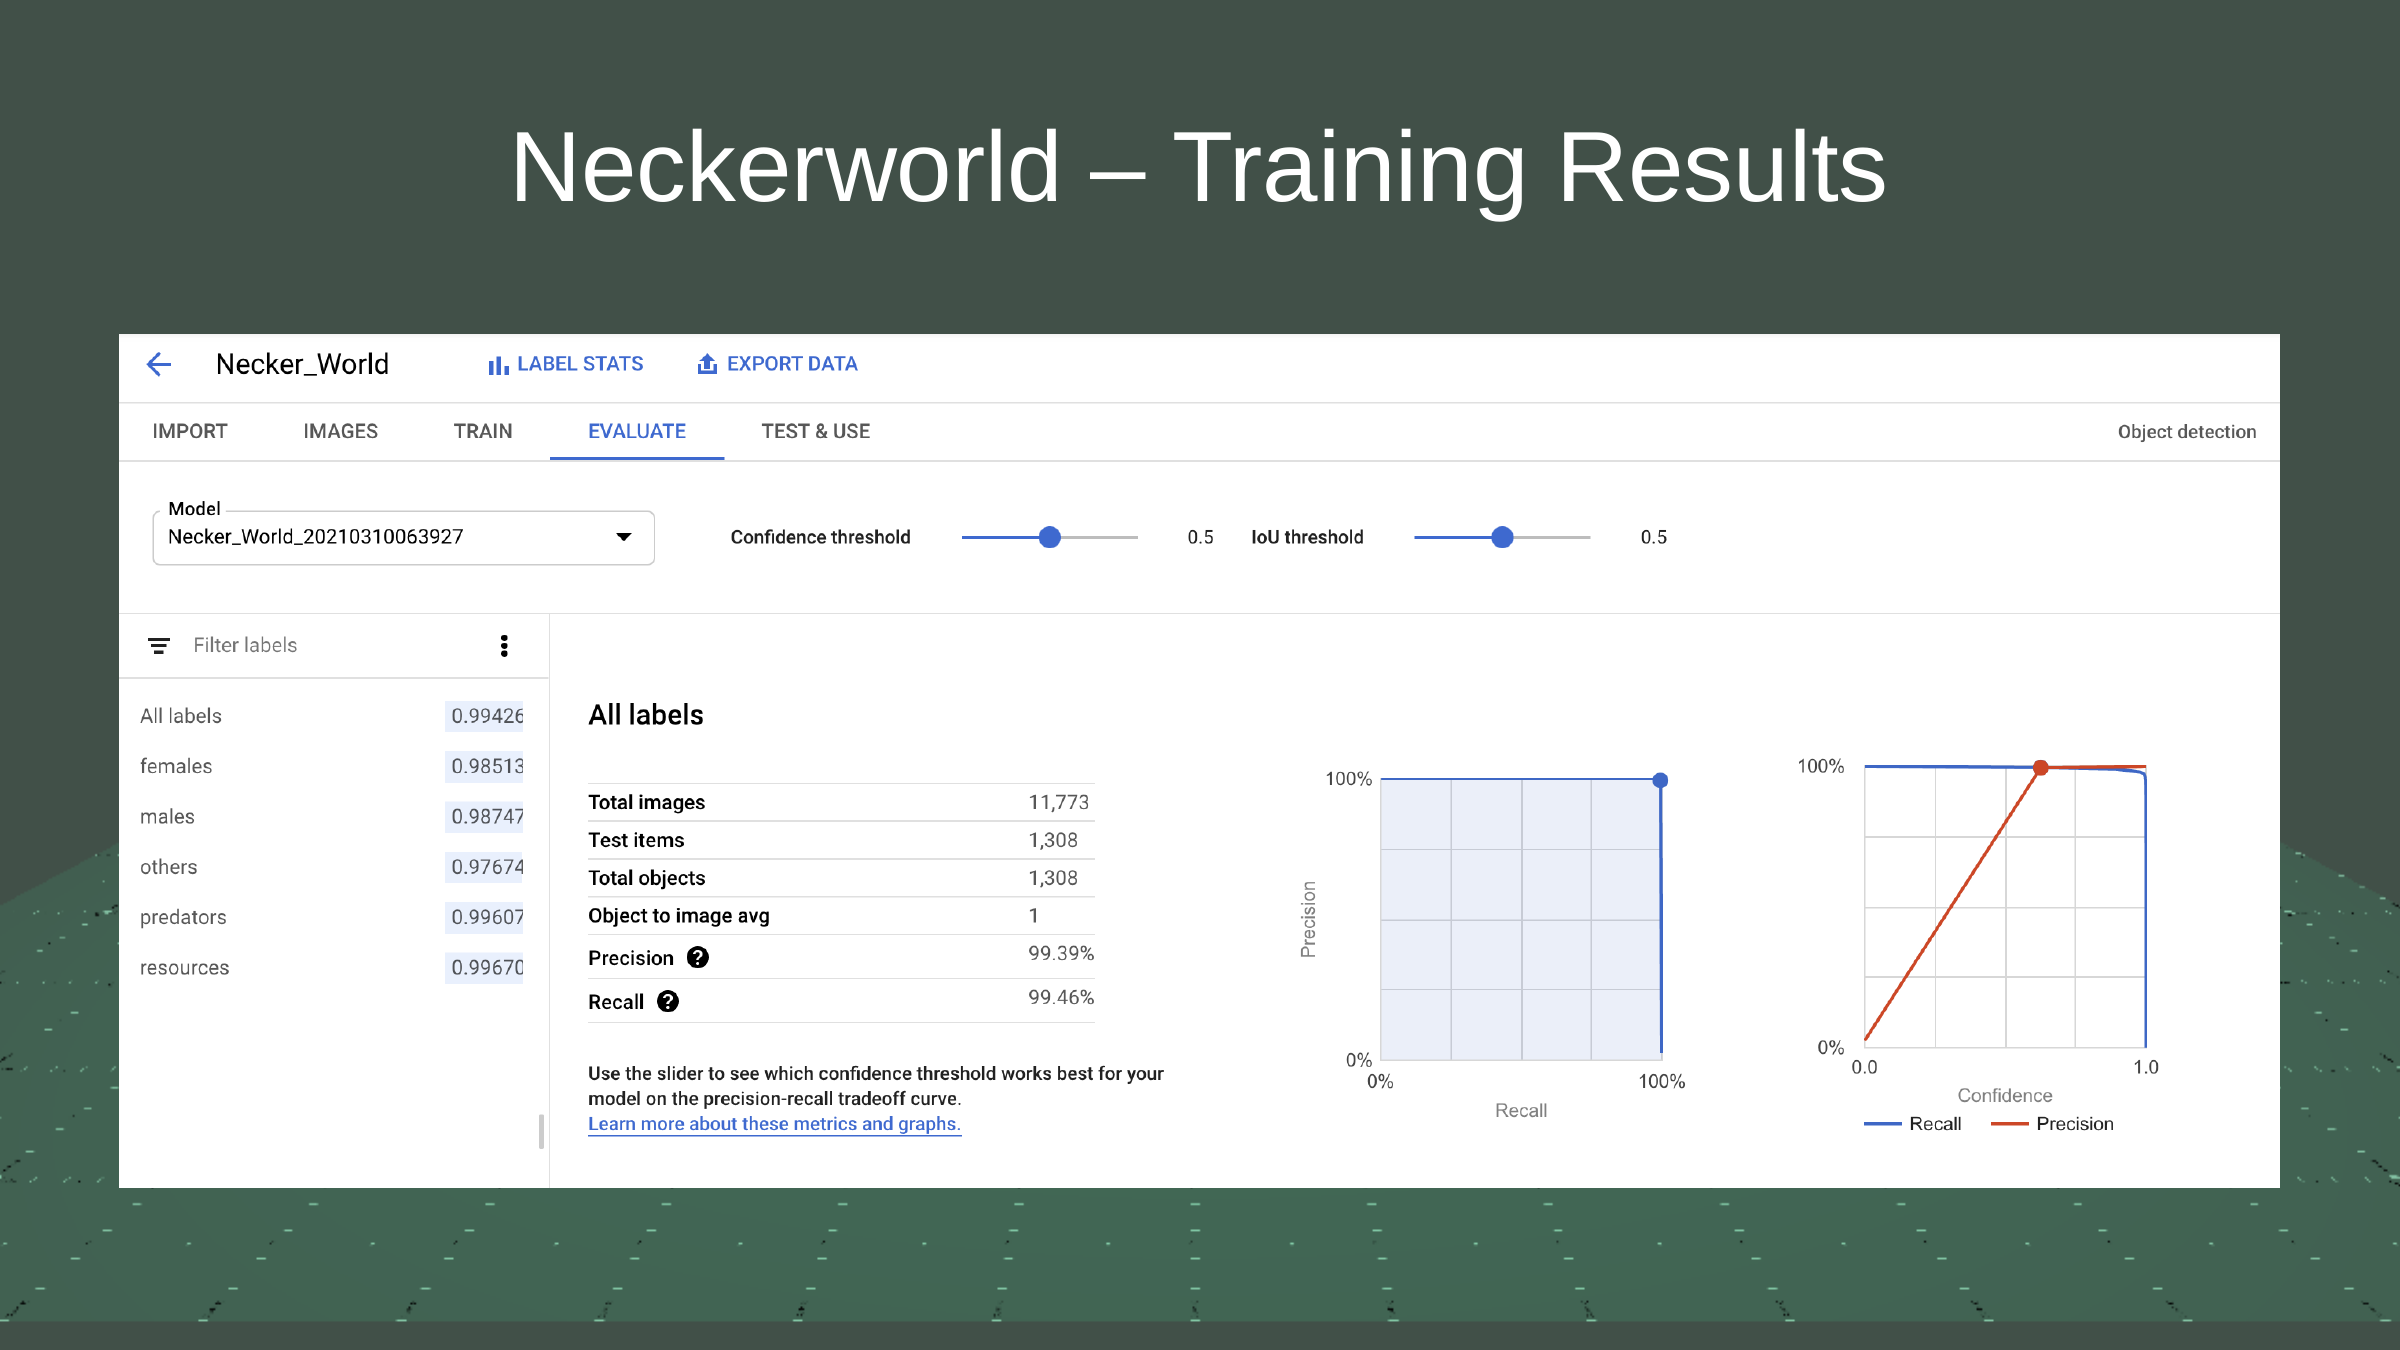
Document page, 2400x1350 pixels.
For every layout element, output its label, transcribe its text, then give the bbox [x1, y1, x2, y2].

title Neckerworld – Training Results [120, 53, 2280, 280]
picture [0, 0, 2400, 1350]
